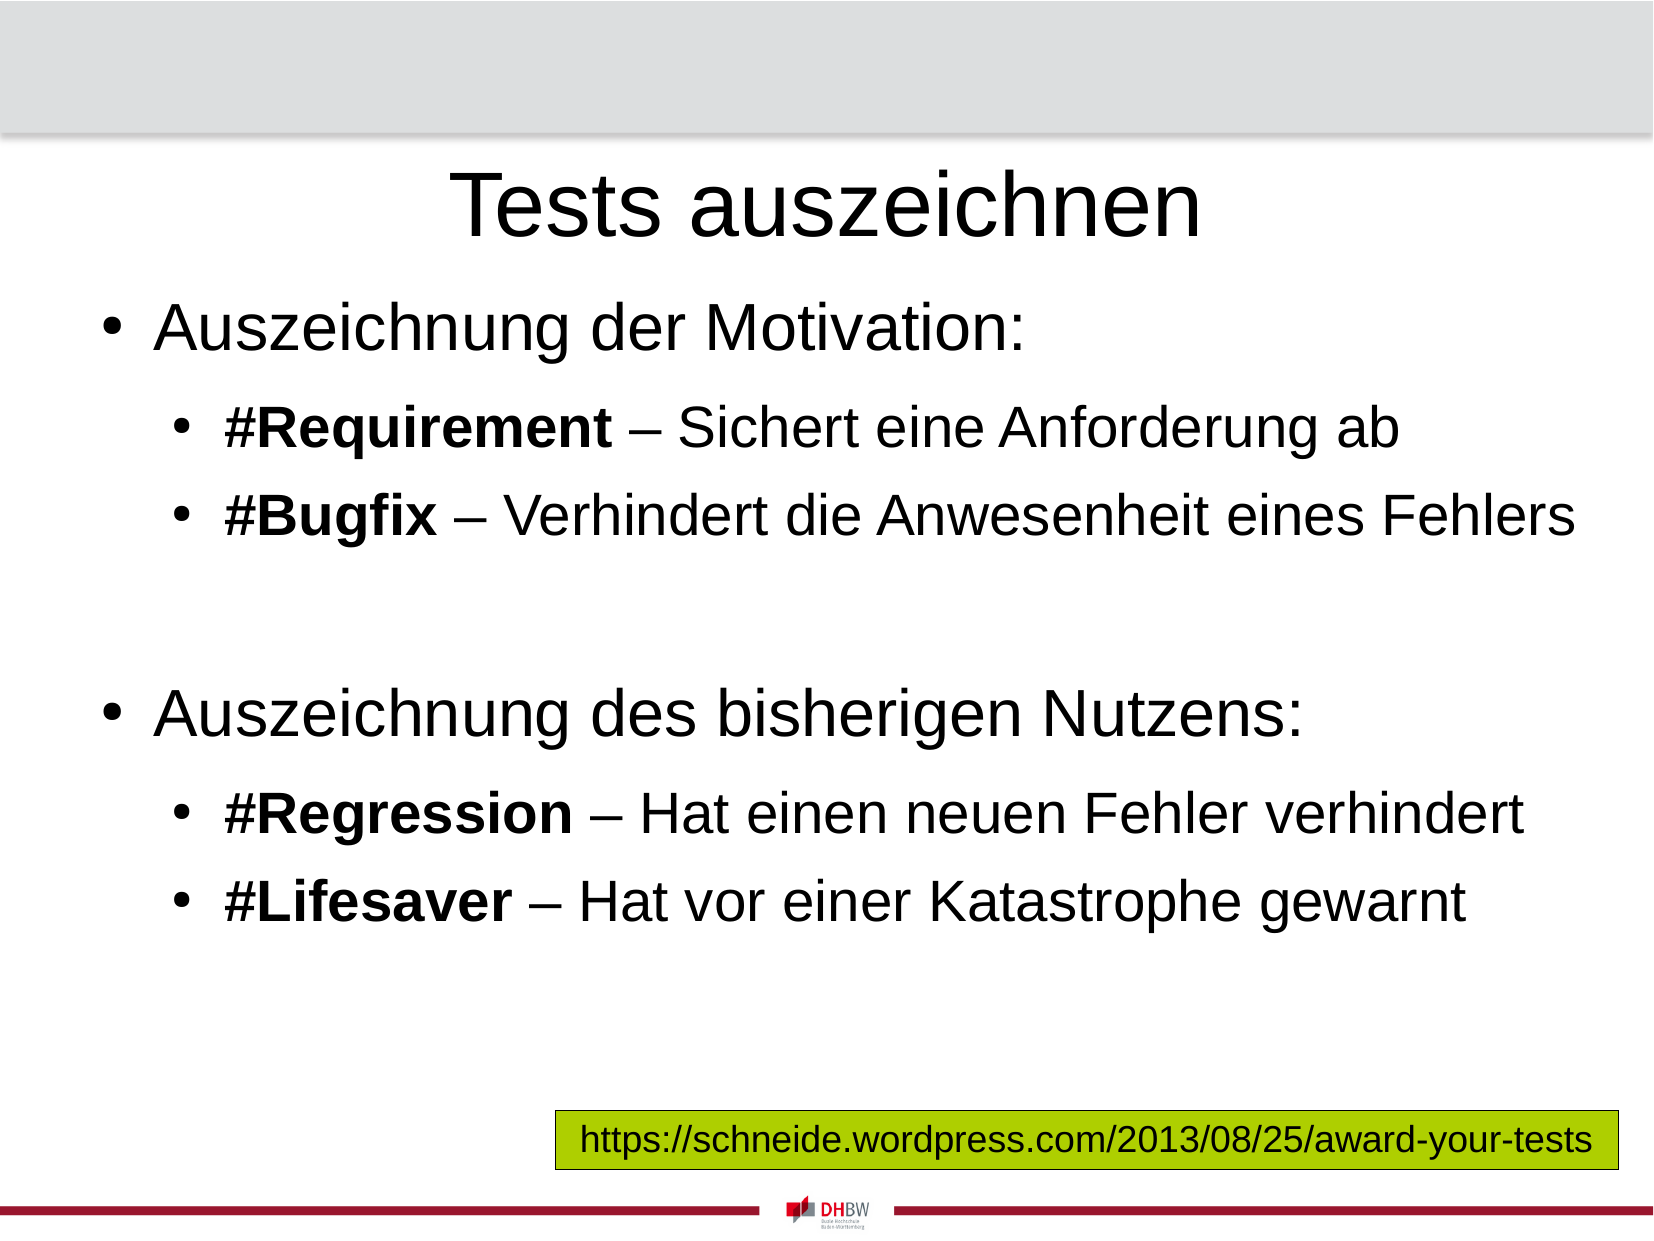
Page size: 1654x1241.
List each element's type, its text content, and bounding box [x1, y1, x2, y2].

list Auszeichnung der Motivation: #Requirement – Sichert eine Anforderung ab #Bugfix – Verhindert die Anwesenheit eines Fehlers Auszeichnung des bisherigen Nutzens: #Regression – Hat einen neuen Fehler verhindert #Lifesaver – Hat vor einer Katastrophe gewarnt [82, 290, 1630, 1241]
picture [0, 1, 1654, 1237]
title Tests auszeichnen [82, 147, 1571, 257]
text_box https://schneide.wordpress.com/2013/08/25/award-your-tests [555, 1110, 1619, 1170]
